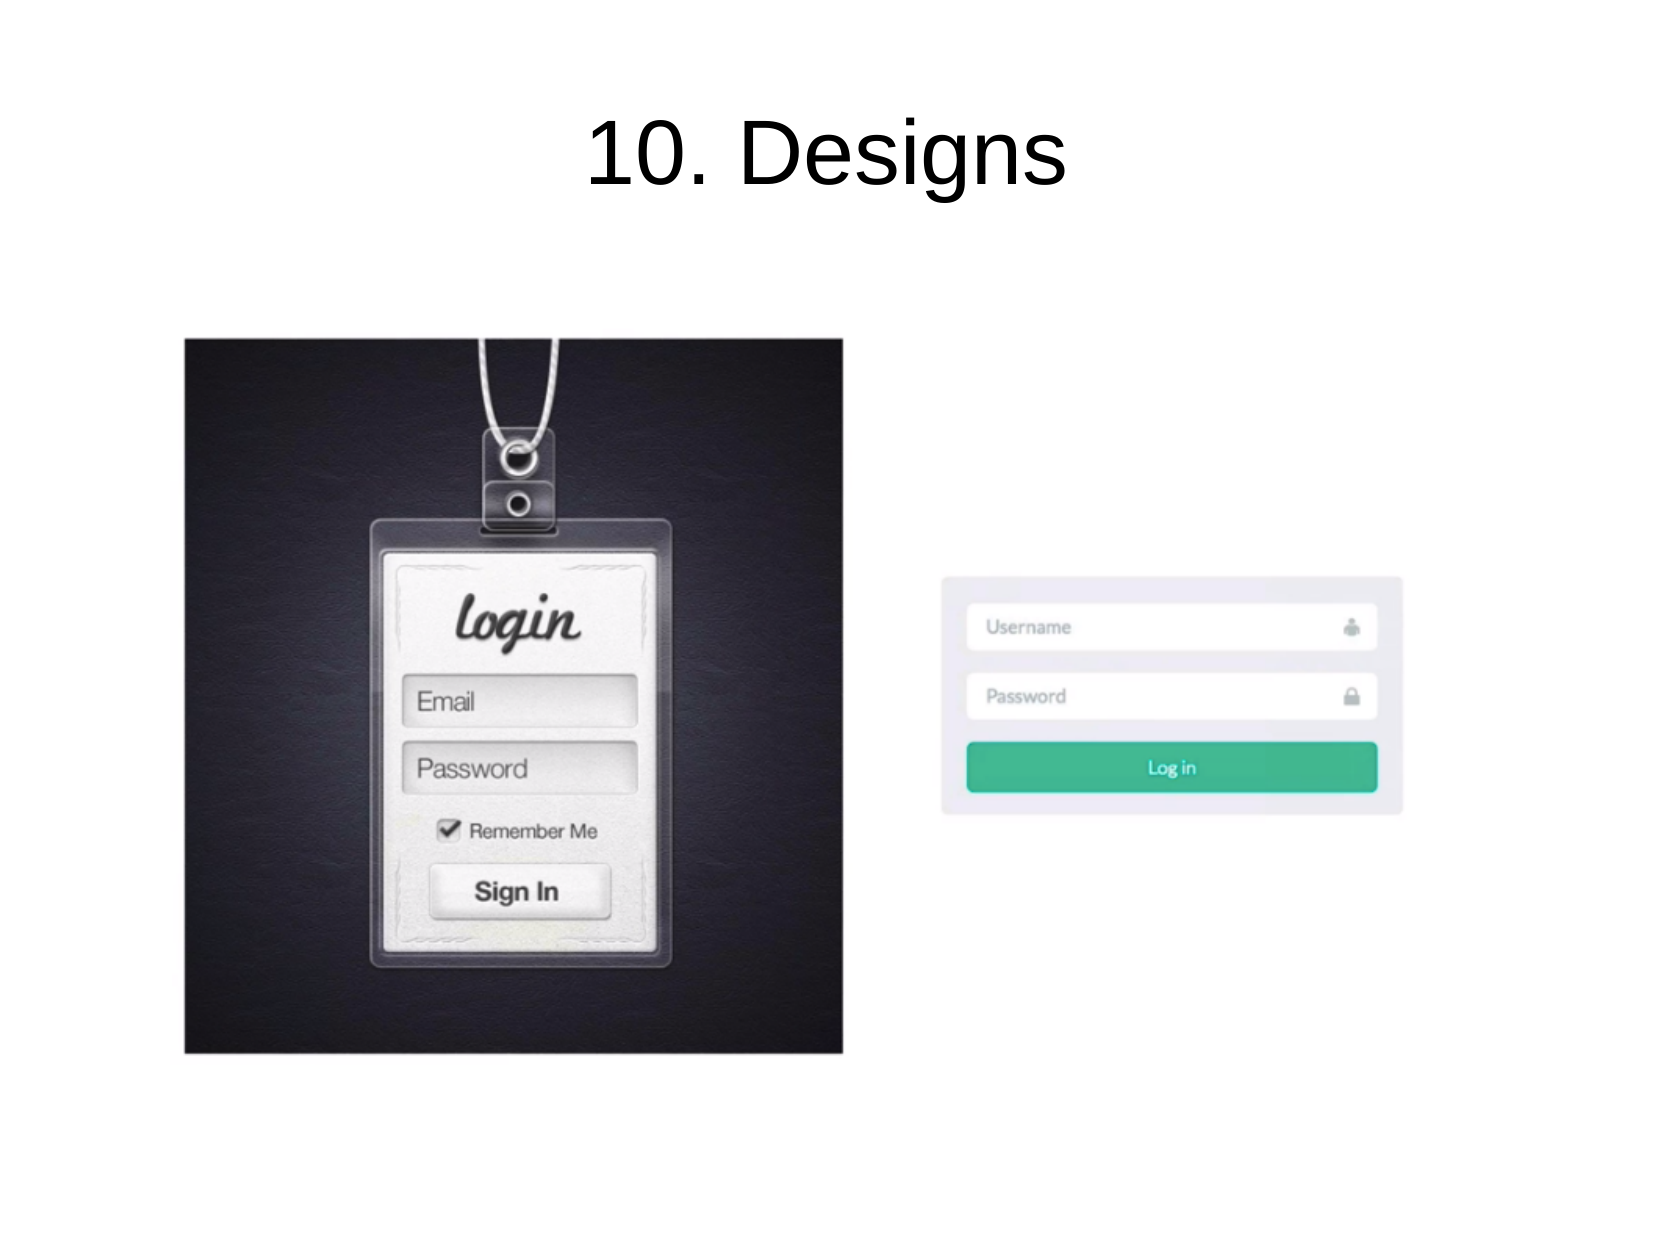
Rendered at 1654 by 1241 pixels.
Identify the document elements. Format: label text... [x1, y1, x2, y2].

title 10. Designs [82, 49, 1571, 257]
picture [157, 310, 1483, 1090]
